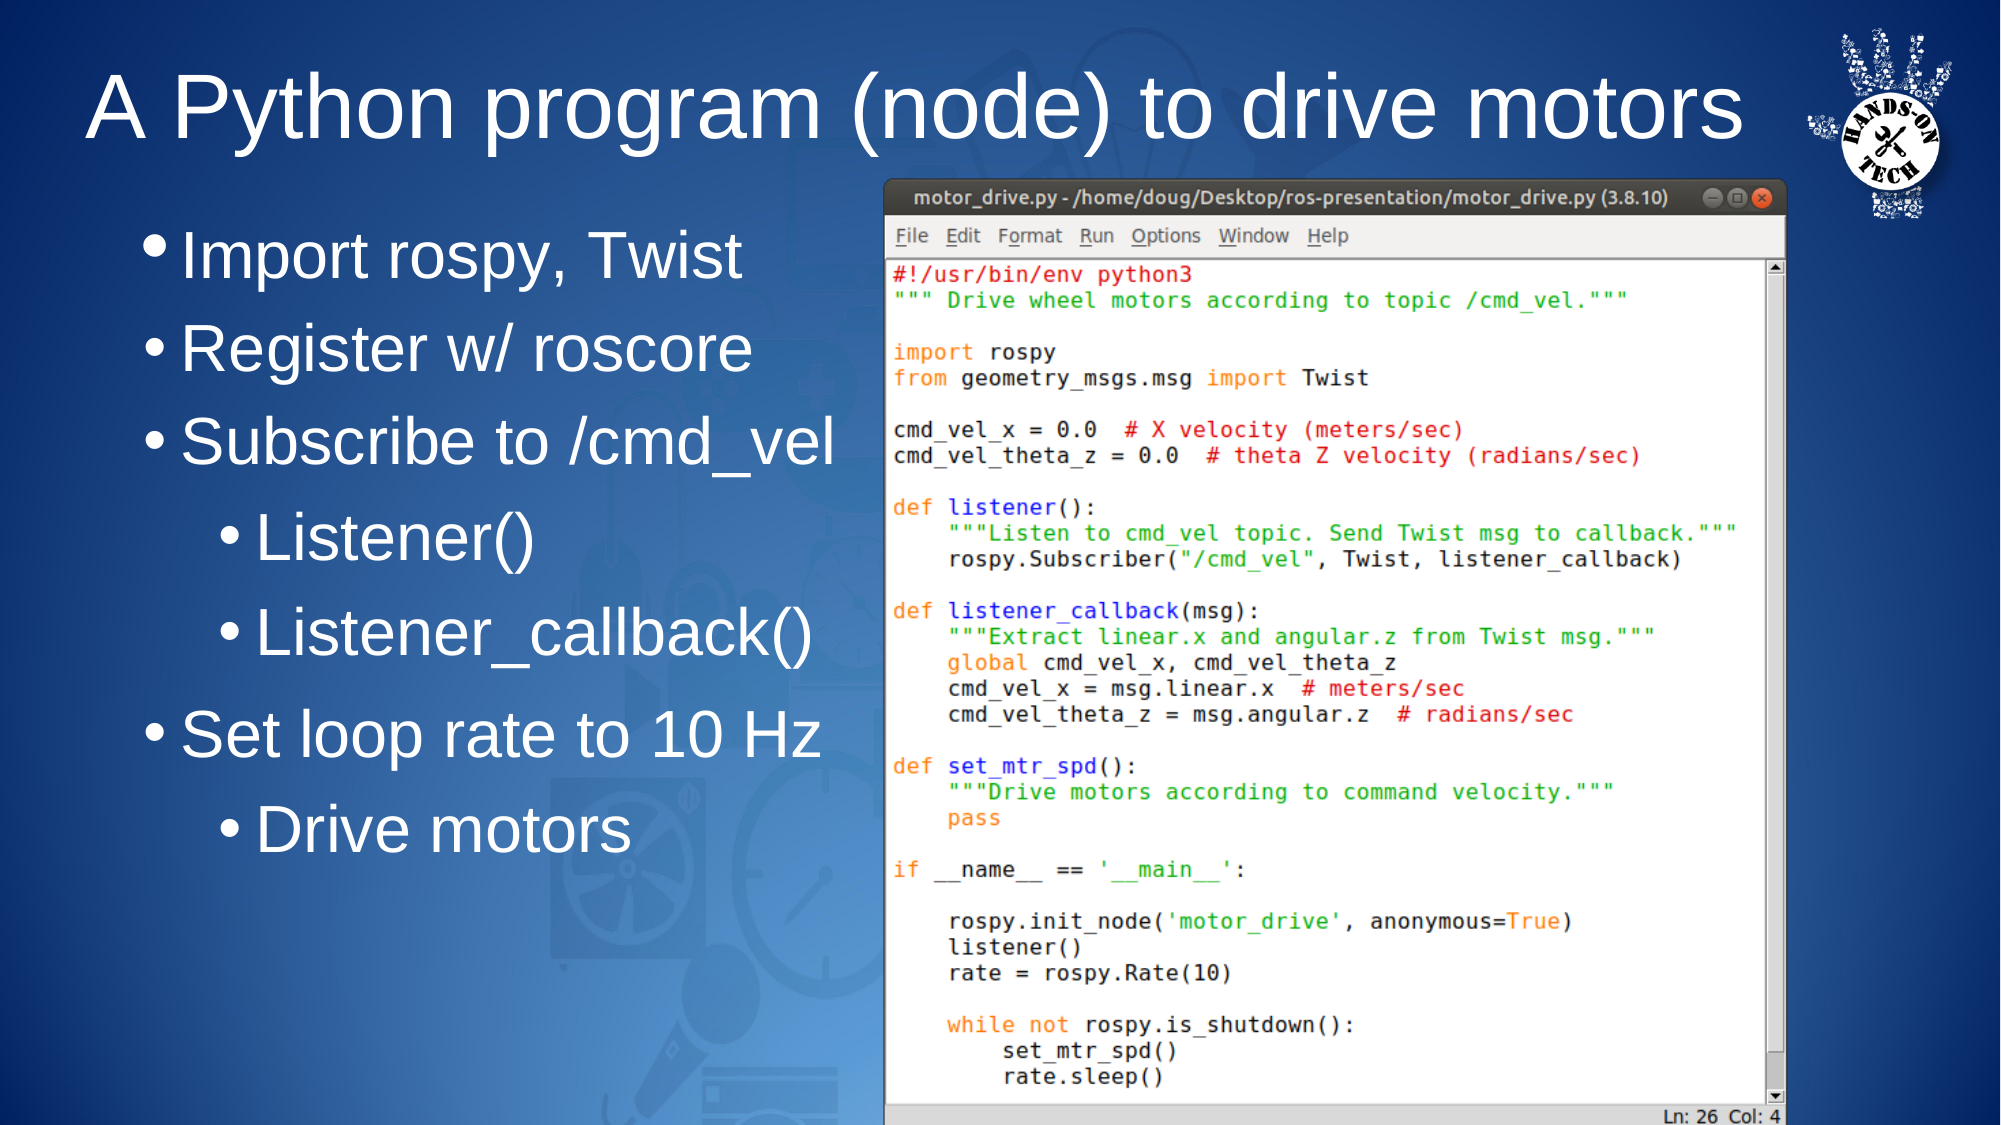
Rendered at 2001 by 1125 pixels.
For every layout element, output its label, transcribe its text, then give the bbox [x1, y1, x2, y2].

text_box A Python program (node) to drive motors [5, 0, 1828, 218]
text_box Import rospy, Twist Register w/ roscore Subscribe to /cmd_vel Listener() Listener_callback() Set loop rate to 10 Hz Drive motors [128, 213, 1029, 1062]
picture [0, 0, 2001, 1125]
